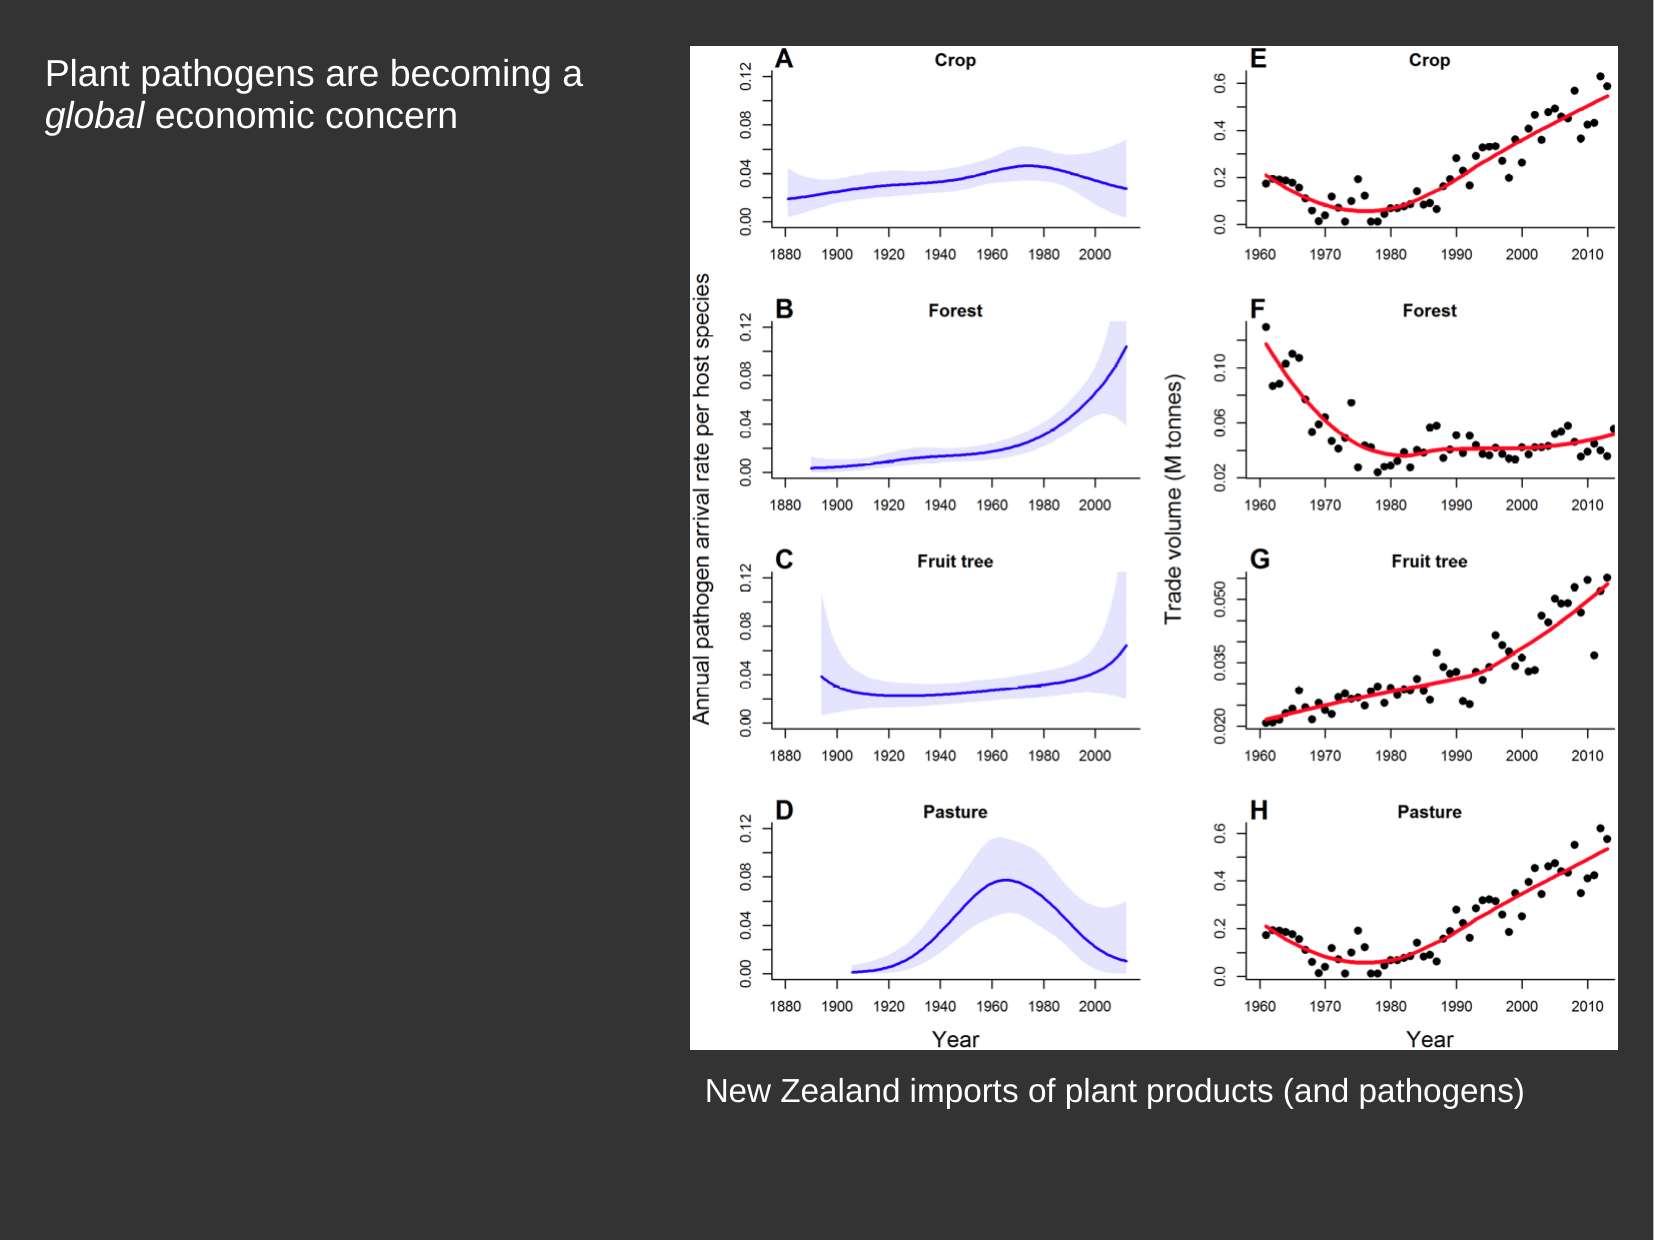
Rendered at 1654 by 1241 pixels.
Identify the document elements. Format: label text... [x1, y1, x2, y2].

text_box New Zealand imports of plant products (and pathogens) [690, 1065, 1621, 1117]
text_box Plant pathogens are becoming a global economic concern [30, 45, 676, 144]
picture [690, 46, 1618, 1051]
